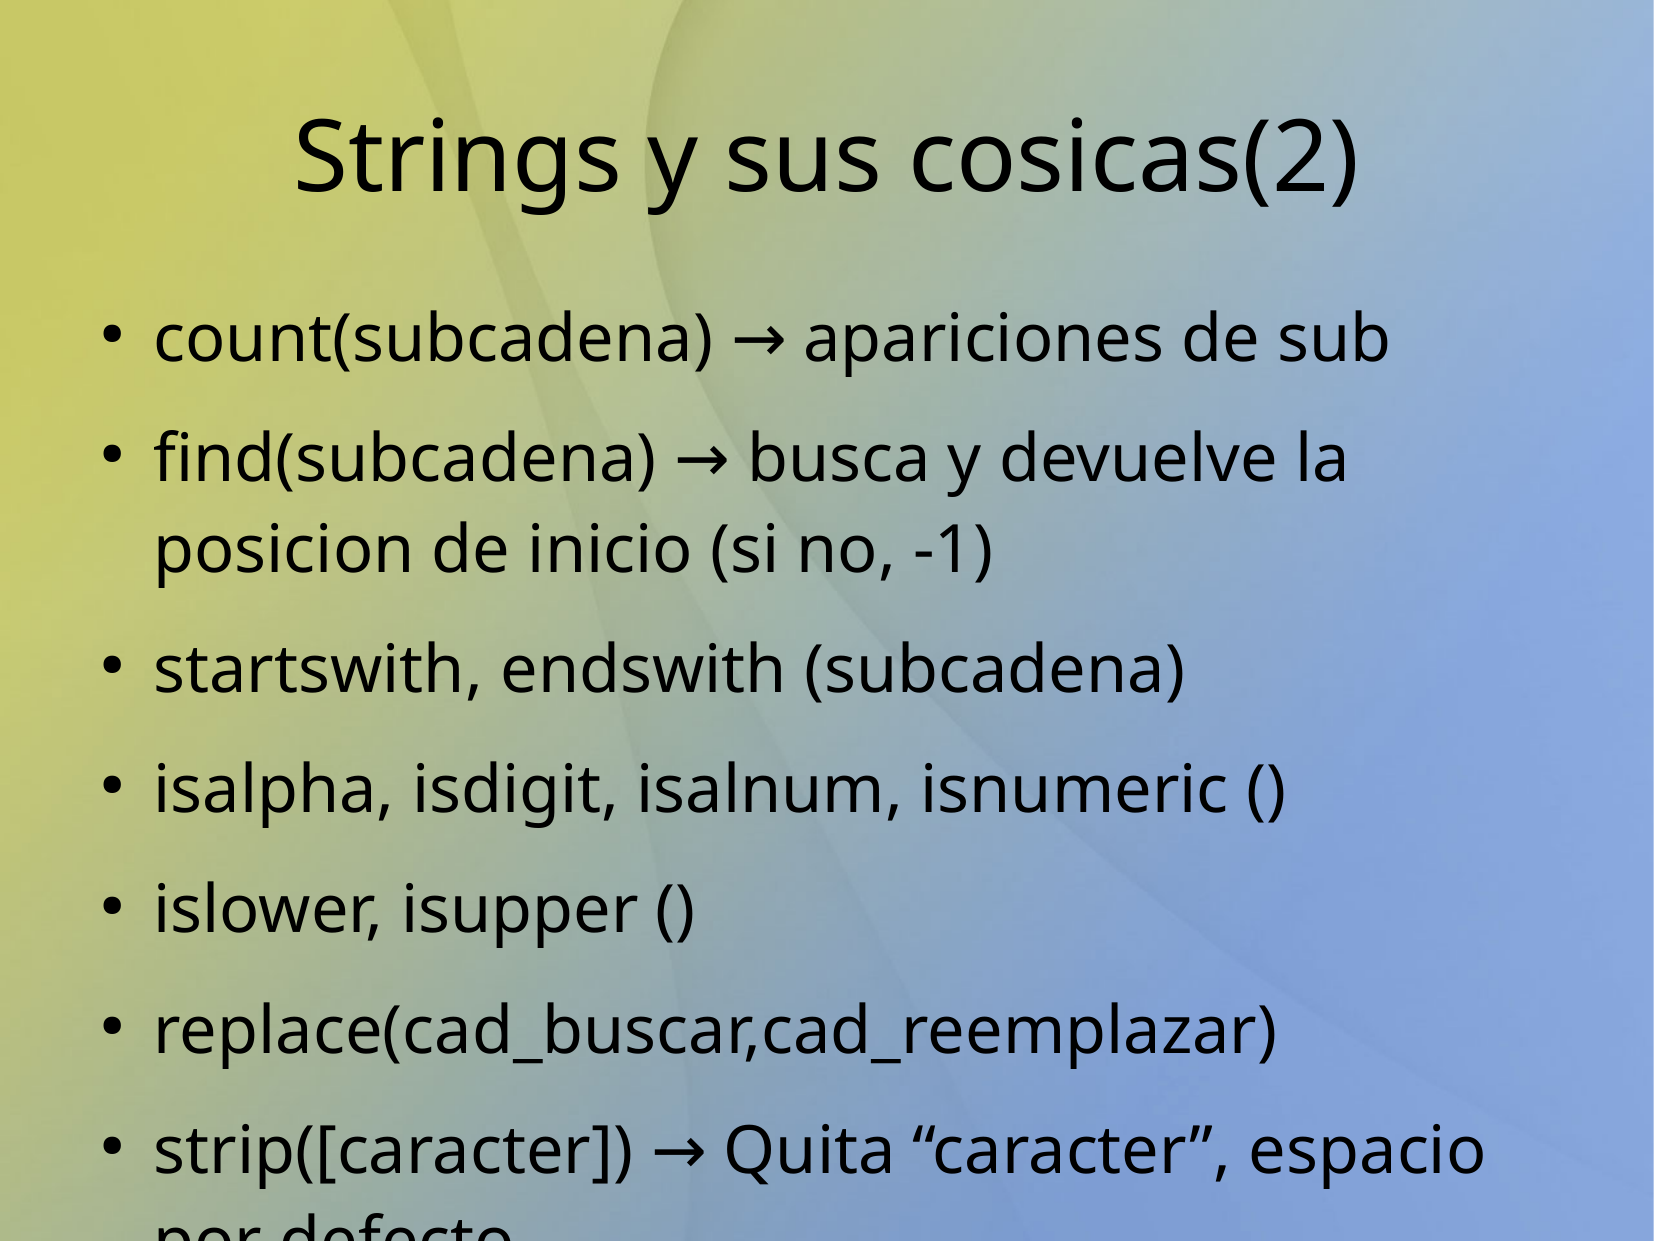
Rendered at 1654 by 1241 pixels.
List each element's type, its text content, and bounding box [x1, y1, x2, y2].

picture [0, 0, 1654, 1241]
picture [165, 1233, 184, 1241]
list count(subcadena) → apariciones de sub find(subcadena) → busca y devuelve la posicion de inicio (si no, -1) startswith, endswith (subcadena) isalpha, isdigit, isalnum, isnumeric () islower, isupper () replace(cad_buscar,cad_reemplazar) strip([caracter]) → Quita “caracter”, espacio por defecto. [82, 290, 1571, 1167]
picture [289, 1232, 308, 1241]
picture [484, 1233, 504, 1241]
title Strings y sus cosicas(2) [82, 49, 1571, 257]
picture [391, 1232, 409, 1241]
picture [204, 1233, 224, 1241]
picture [330, 1232, 348, 1241]
